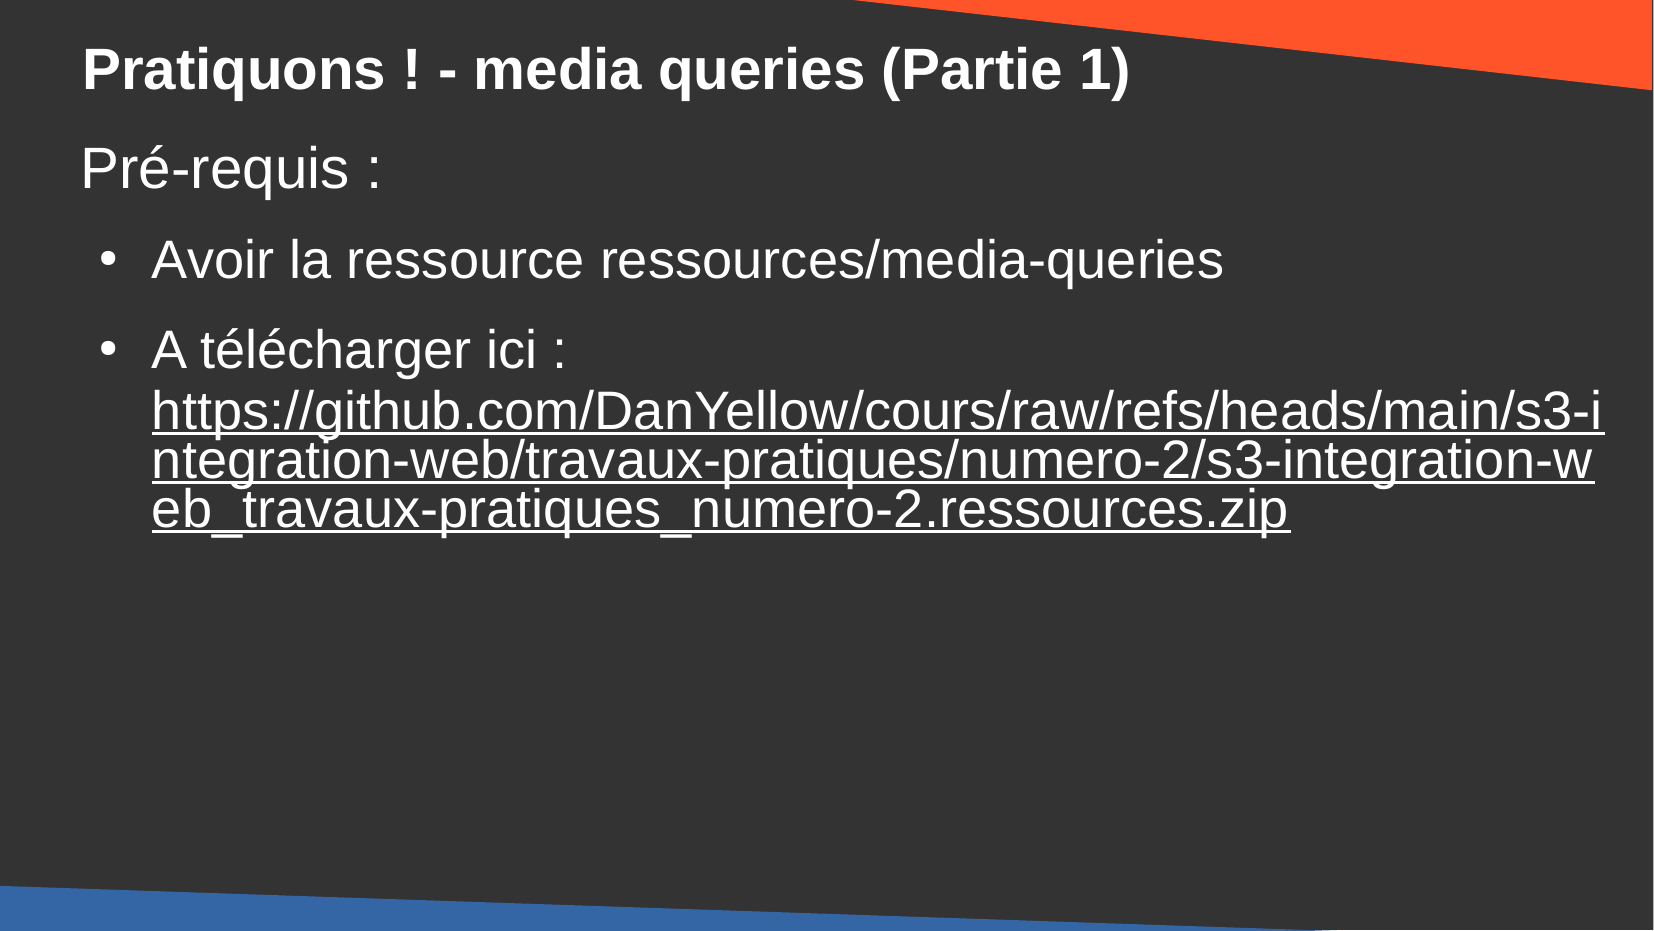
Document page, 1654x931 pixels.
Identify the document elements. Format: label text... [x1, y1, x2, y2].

text_box [0, 885, 1337, 931]
text_box [852, 0, 1652, 91]
title Pratiquons ! - media queries (Partie 1) [82, 37, 1571, 114]
list Pré-requis : Avoir la ressource ressources/media-queries A télécharger ici : https://github.com/DanYellow/cours/raw/refs/heads/main/s3-integration-web/travaux-pratiques/numero-2/s3-integration-web_travaux-pratiques_numero-2.ressources.zip [80, 135, 1620, 686]
